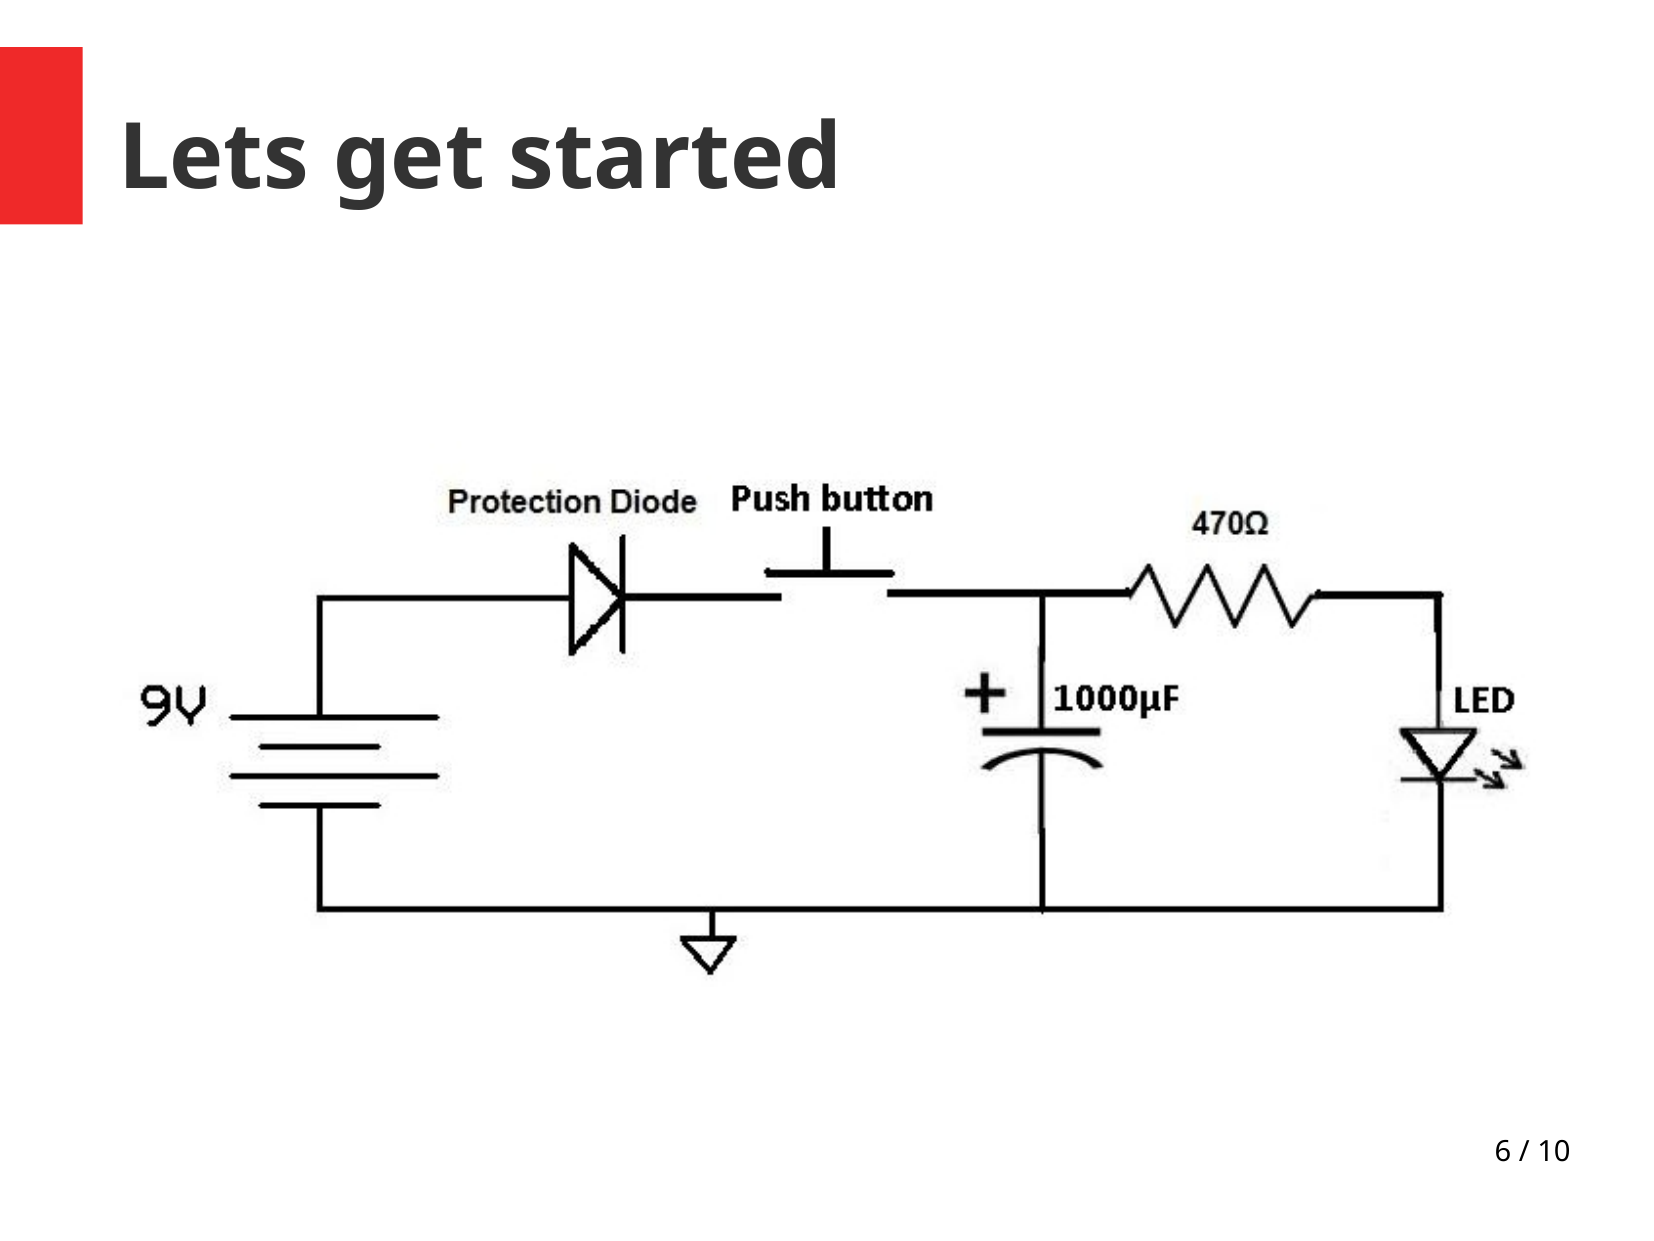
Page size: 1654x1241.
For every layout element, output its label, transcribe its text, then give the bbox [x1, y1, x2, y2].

picture [118, 441, 1536, 987]
title Lets get started [118, 49, 1571, 257]
